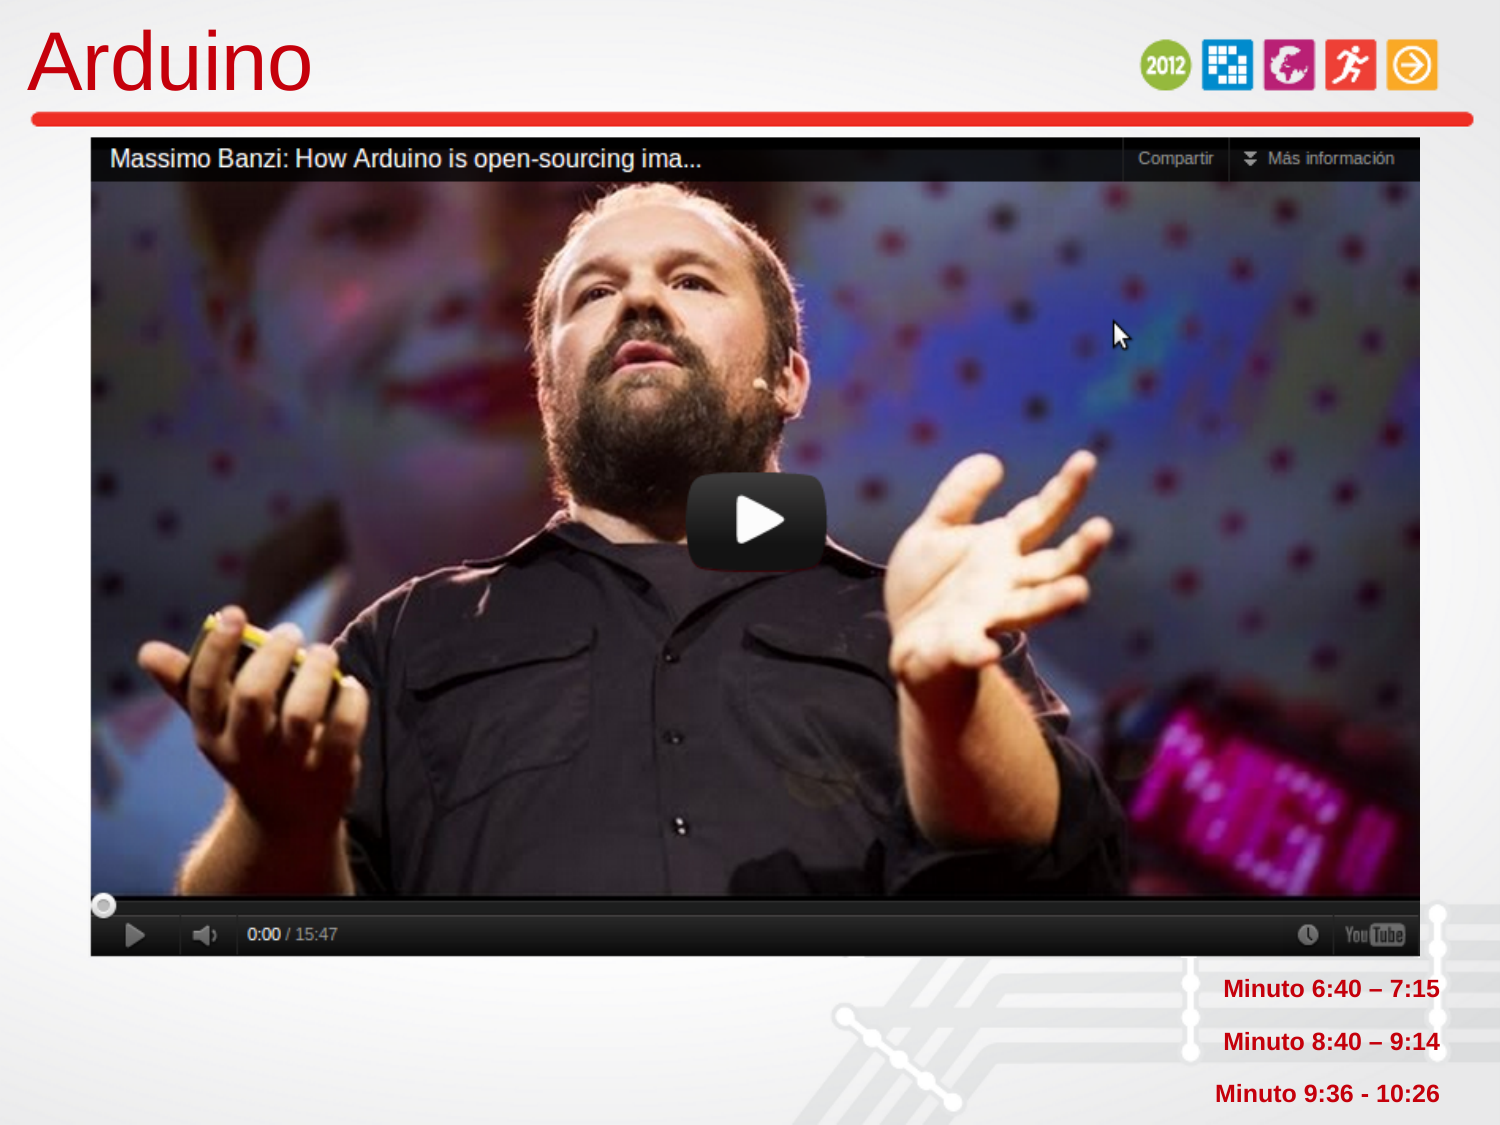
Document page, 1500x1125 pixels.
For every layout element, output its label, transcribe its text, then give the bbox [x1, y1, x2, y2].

text_box Minuto 6:40 – 7:15 Minuto 8:40 – 9:14 Minuto 9:36 - 10:26 [913, 967, 1456, 1116]
picture [0, 0, 1500, 1125]
title Arduino [12, 0, 976, 121]
